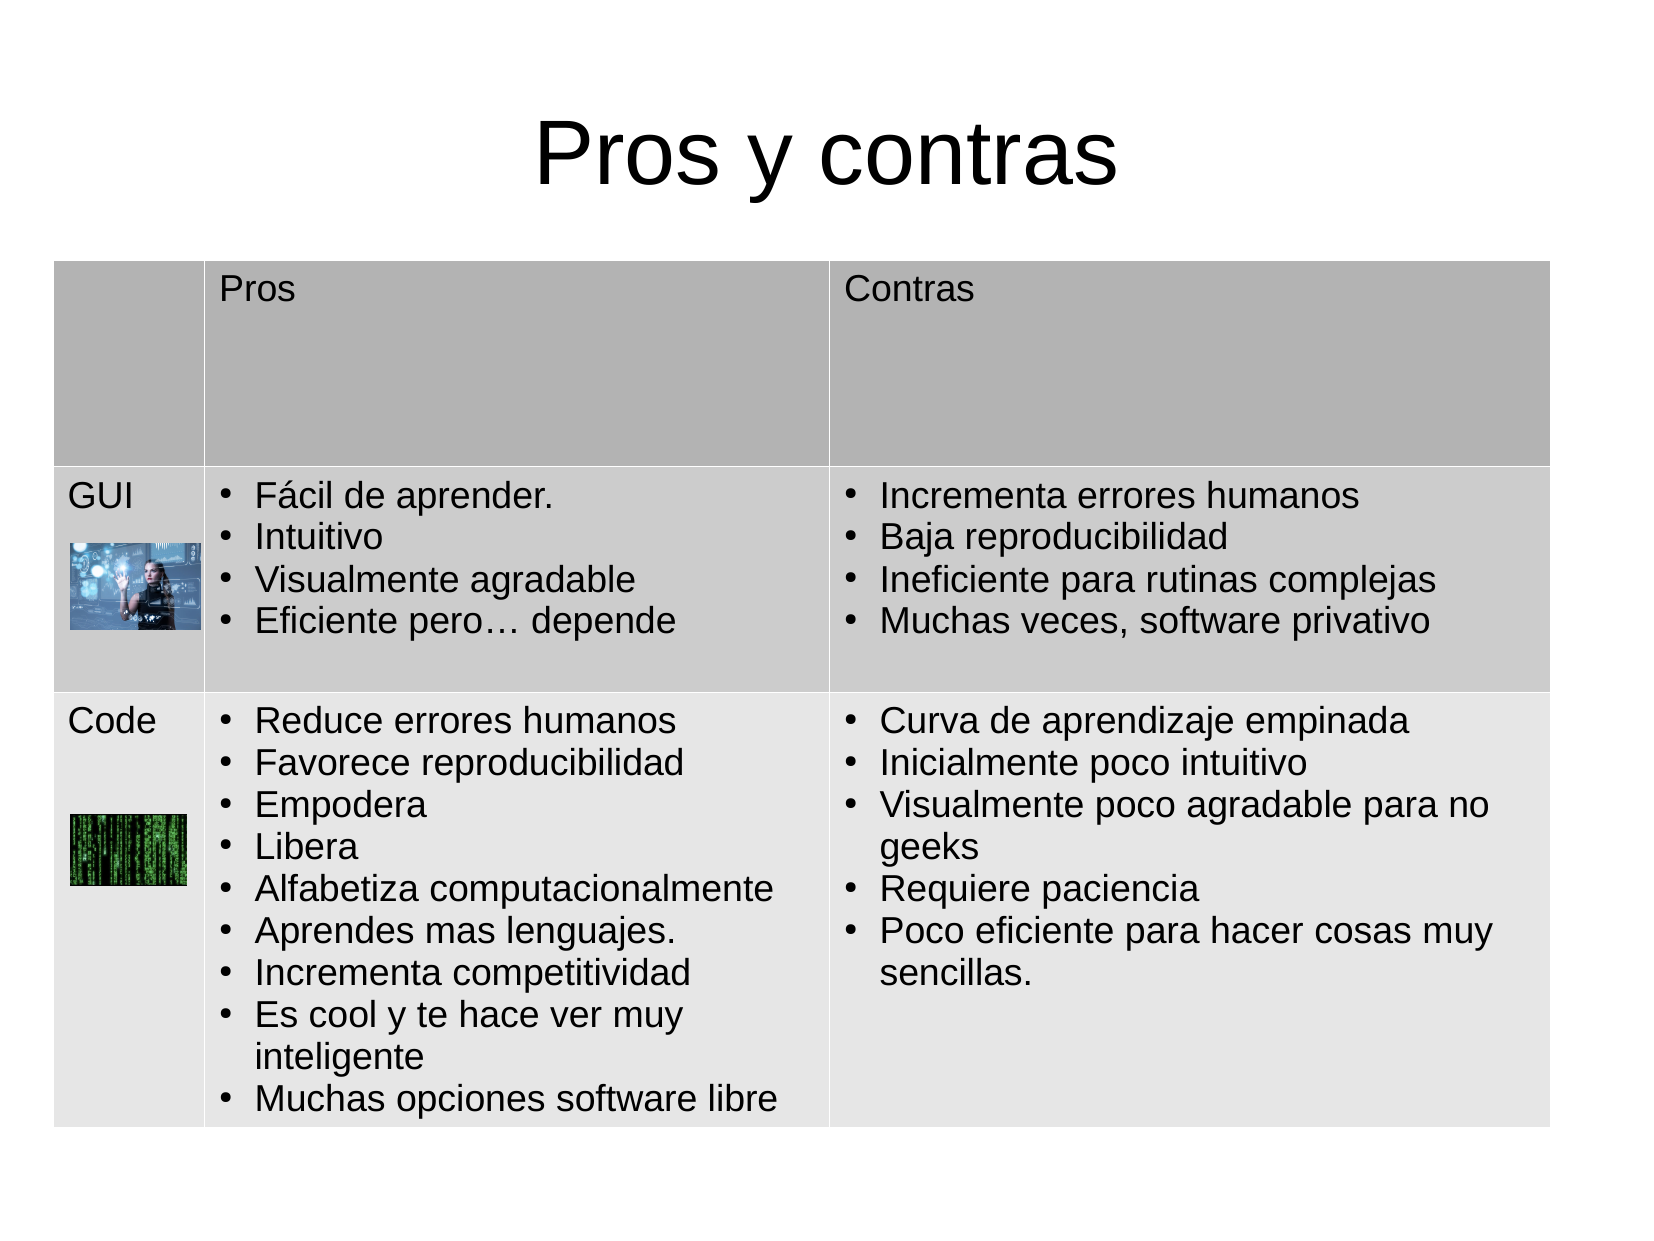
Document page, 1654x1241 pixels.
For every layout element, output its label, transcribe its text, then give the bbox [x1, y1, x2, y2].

table_cell Curva de aprendizaje empinada Inicialmente poco intuitivo Visualmente poco agradable para no geeks Requiere paciencia Poco eficiente para hacer cosas muy sencillas. [830, 693, 1550, 1127]
table_cell Reduce errores humanos Favorece reproducibilidad Empodera Libera Alfabetiza computacionalmente Aprendes mas lenguajes. Incrementa competitividad Es cool y te hace ver muy inteligente Muchas opciones software libre [205, 693, 829, 1127]
table_cell Fácil de aprender. Intuitivo Visualmente agradable Eficiente pero… depende [205, 467, 829, 692]
table_cell Incrementa errores humanos Baja reproducibilidad Ineficiente para rutinas complejas Muchas veces, software privativo [830, 467, 1550, 692]
title Pros y contras [82, 49, 1571, 257]
table_cell Code [54, 693, 204, 1127]
table_header Contras [830, 261, 1550, 466]
picture [70, 814, 187, 886]
table_cell GUI [54, 467, 204, 692]
table_header [54, 261, 204, 466]
table_header Pros [205, 261, 829, 466]
picture [70, 543, 201, 631]
